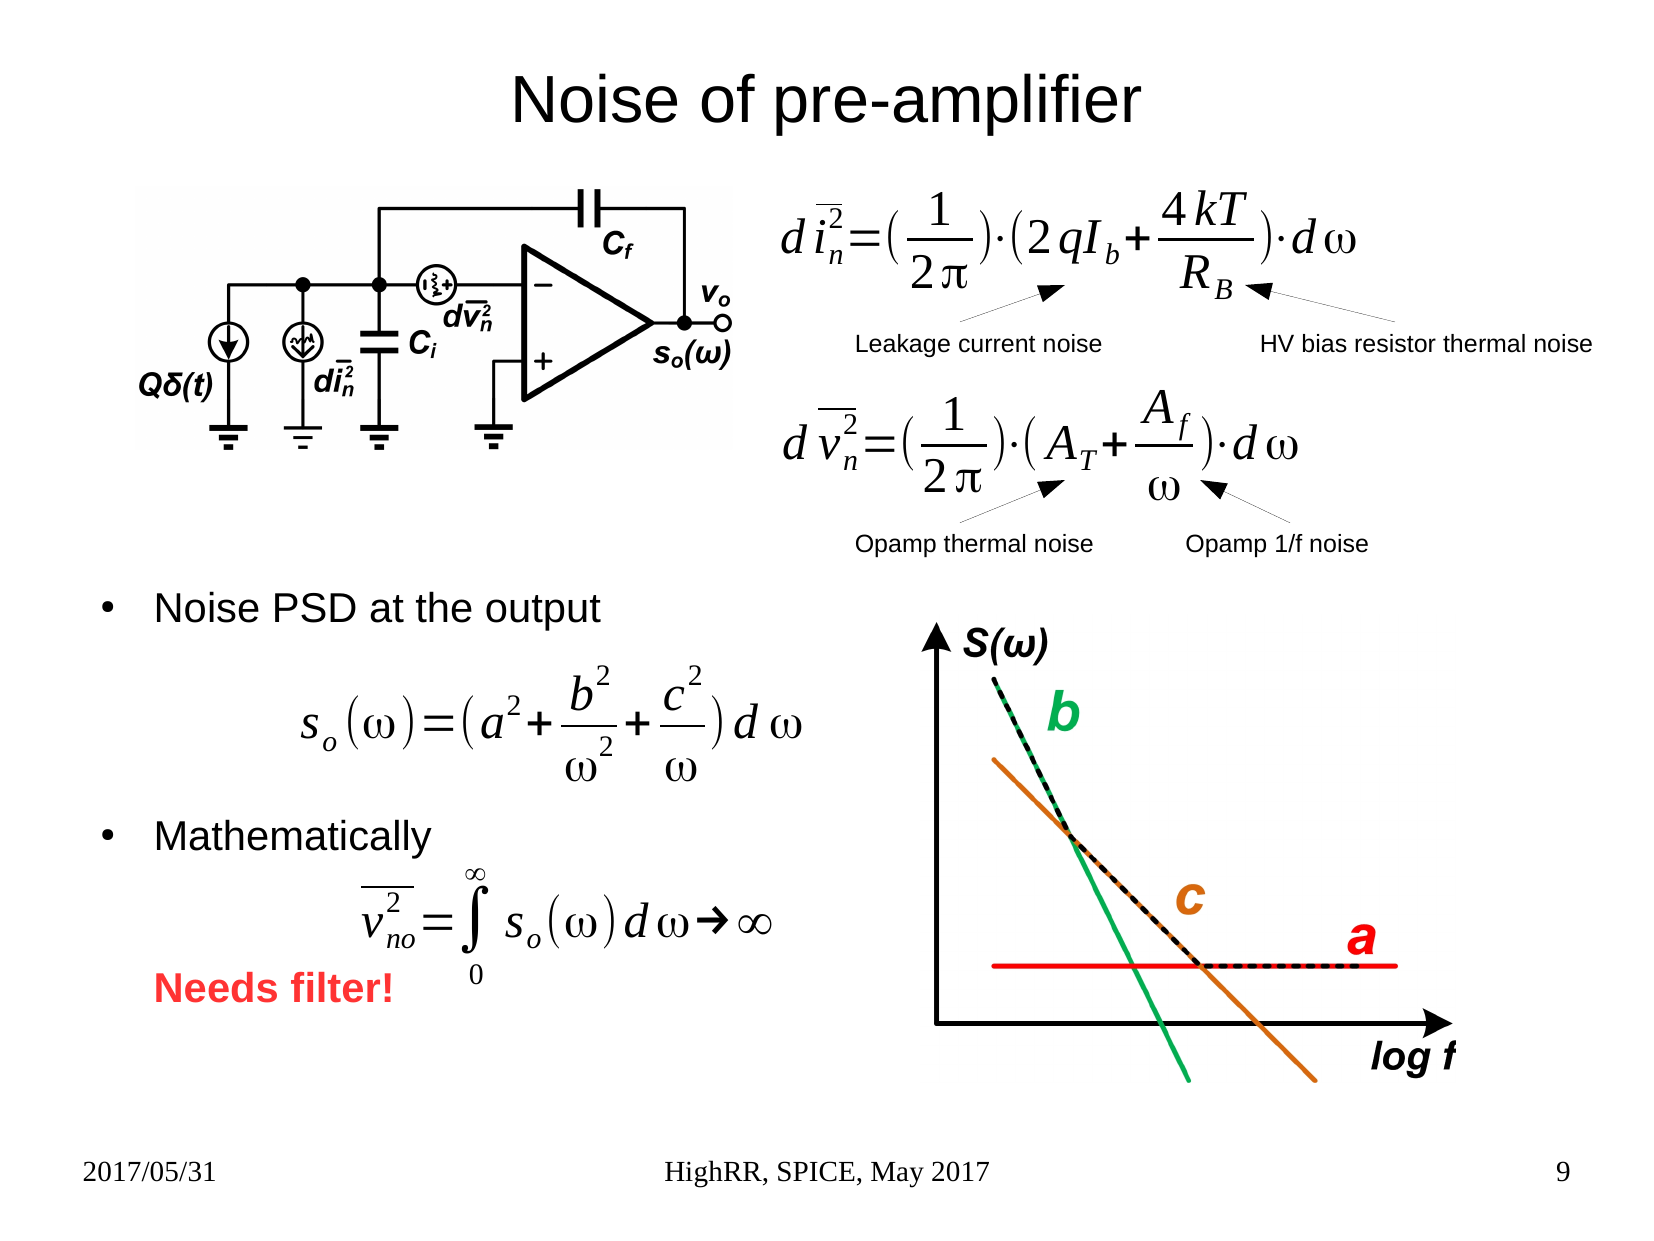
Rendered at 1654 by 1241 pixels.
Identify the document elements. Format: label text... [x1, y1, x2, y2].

picture [135, 186, 733, 451]
list Noise PSD at the output Mathematically Needs filter! [82, 585, 871, 1141]
chart [775, 378, 1307, 505]
chart [292, 659, 811, 784]
picture [920, 614, 1456, 1083]
title Noise of pre-amplifier [82, 49, 1571, 151]
chart [773, 180, 1366, 306]
text_box Opamp thermal noise [840, 522, 1141, 566]
text_box Opamp 1/f noise [1170, 522, 1471, 566]
text_box HV bias resistor thermal noise [1245, 321, 1615, 365]
chart [353, 867, 781, 991]
text_box Leakage current noise [840, 321, 1141, 365]
